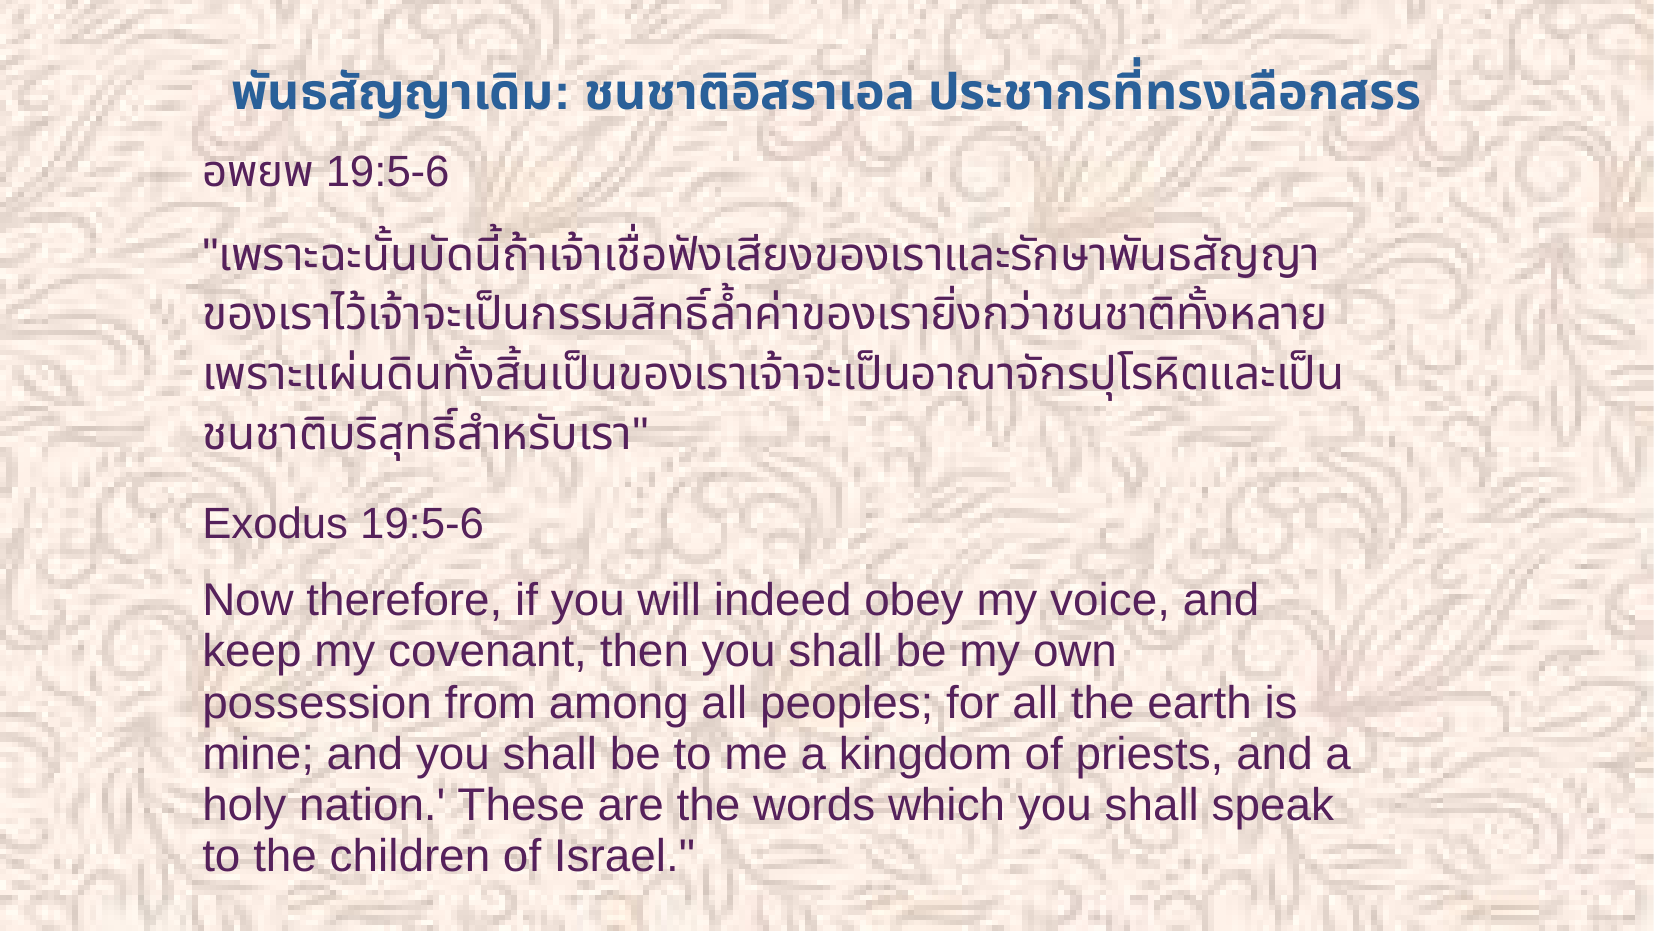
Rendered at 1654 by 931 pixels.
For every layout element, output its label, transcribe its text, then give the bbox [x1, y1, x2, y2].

text_box Now therefore, if you will indeed obey my voice, and keep my covenant, then you shall be my own possession from among all peoples; for all the earth is mine; and you shall be to me a kingdom of priests, and a holy nation.' These are the words which you shall speak to the children of Israel." [187, 566, 1368, 890]
text_box Exodus 19:5-6 [187, 491, 880, 556]
picture [0, 0, 1654, 931]
text_box อพยพ 19:5-6 [187, 139, 880, 212]
text_box "เพราะฉะนั้นบัดนี้ถ้าเจ้าเชื่อฟังเสียงของเราและรักษาพันธสัญญาของเราไว้เจ้าจะเป็นกรรมสิทธิ์ล้ำค่าของเรายิ่งกว่าชนชาติทั้งหลายเพราะแผ่นดินทั้งสิ้นเป็นของเราเจ้าจะเป็นอาณาจักรปุโรหิตและเป็นชนชาติบริสุทธิ์สำหรับเรา" [187, 221, 1368, 484]
title พันธสัญญาเดิม: ชนชาติอิสราเอล ประชากรที่ทรงเลือกสรร [82, 19, 1571, 175]
